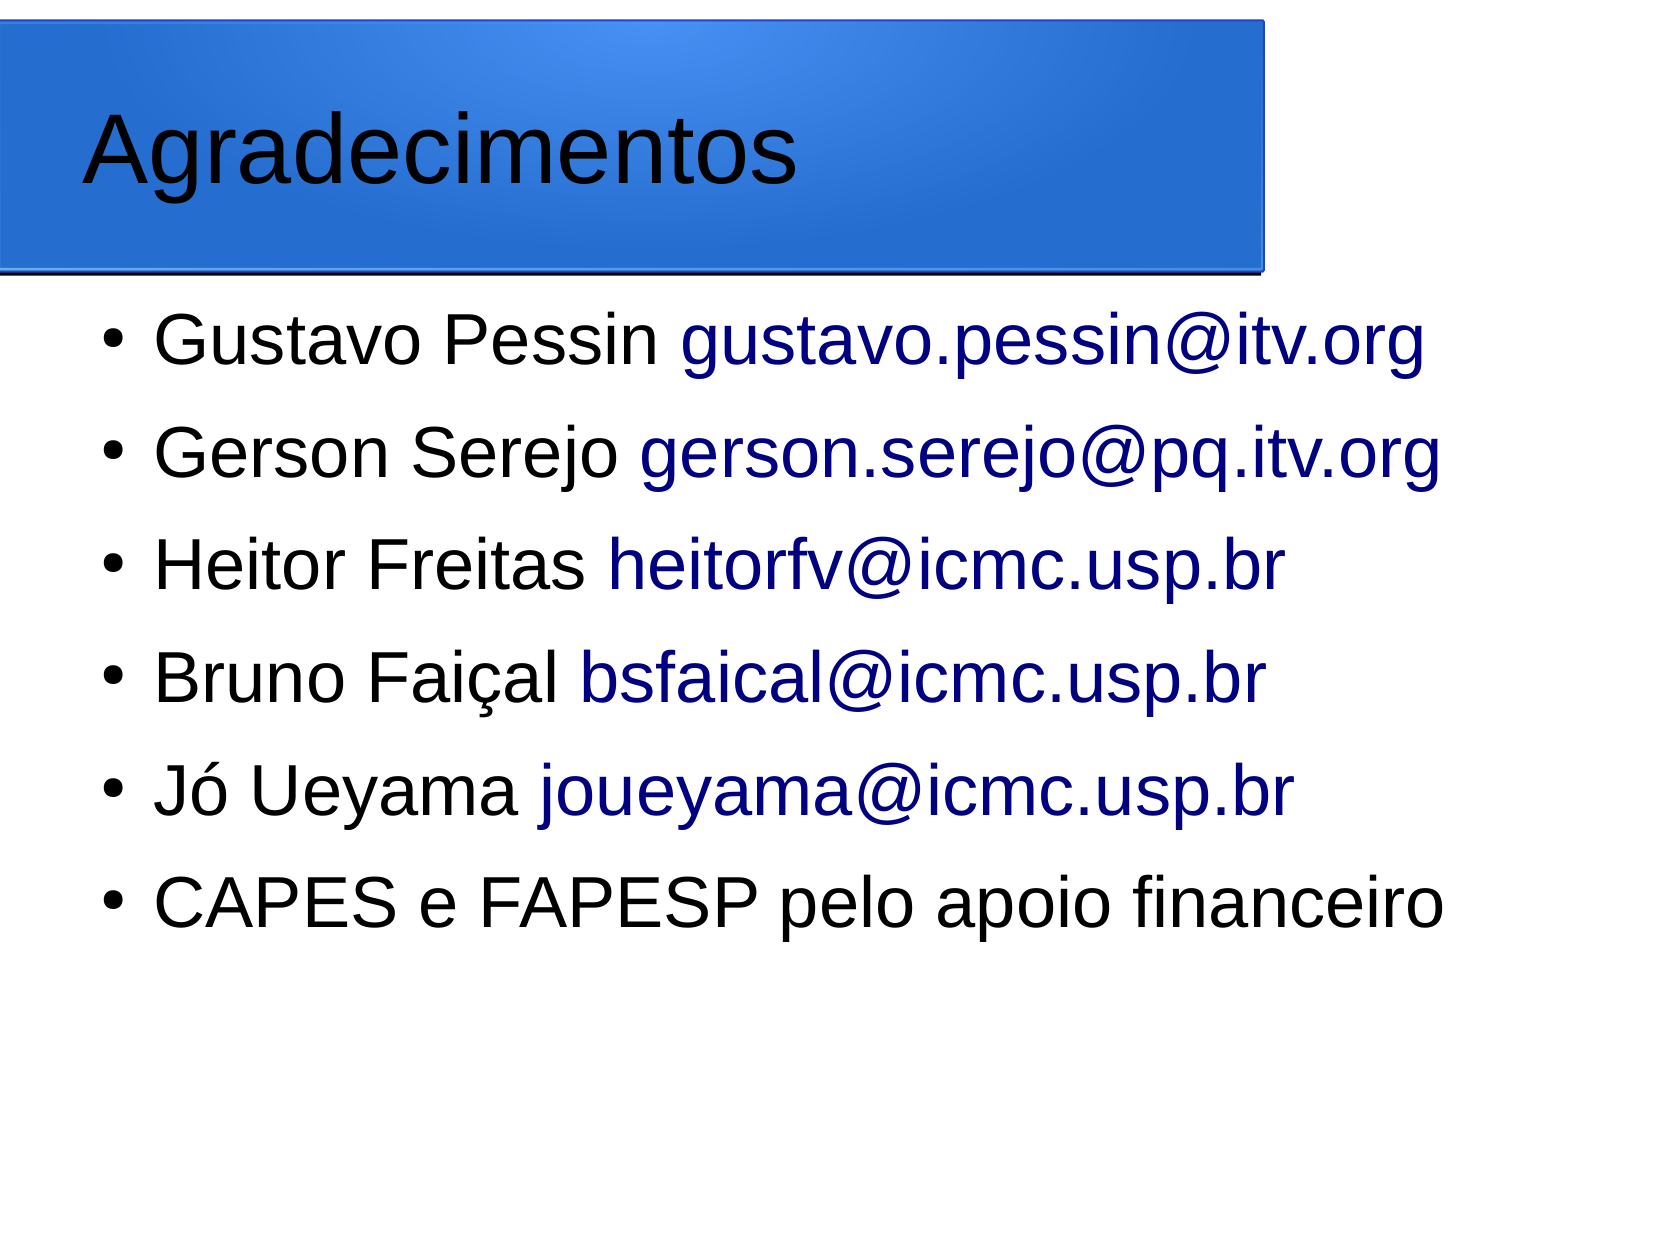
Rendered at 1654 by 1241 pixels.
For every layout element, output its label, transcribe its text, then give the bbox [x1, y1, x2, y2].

title Agradecimentos [82, 47, 1235, 252]
list Gustavo Pessin gustavo.pessin@itv.org Gerson Serejo gerson.serejo@pq.itv.org Heitor Freitas heitorfv@icmc.usp.br Bruno Faiçal bsfaical@icmc.usp.br Jó Ueyama joueyama@icmc.usp.br CAPES e FAPESP pelo apoio financeiro [82, 299, 1571, 1019]
